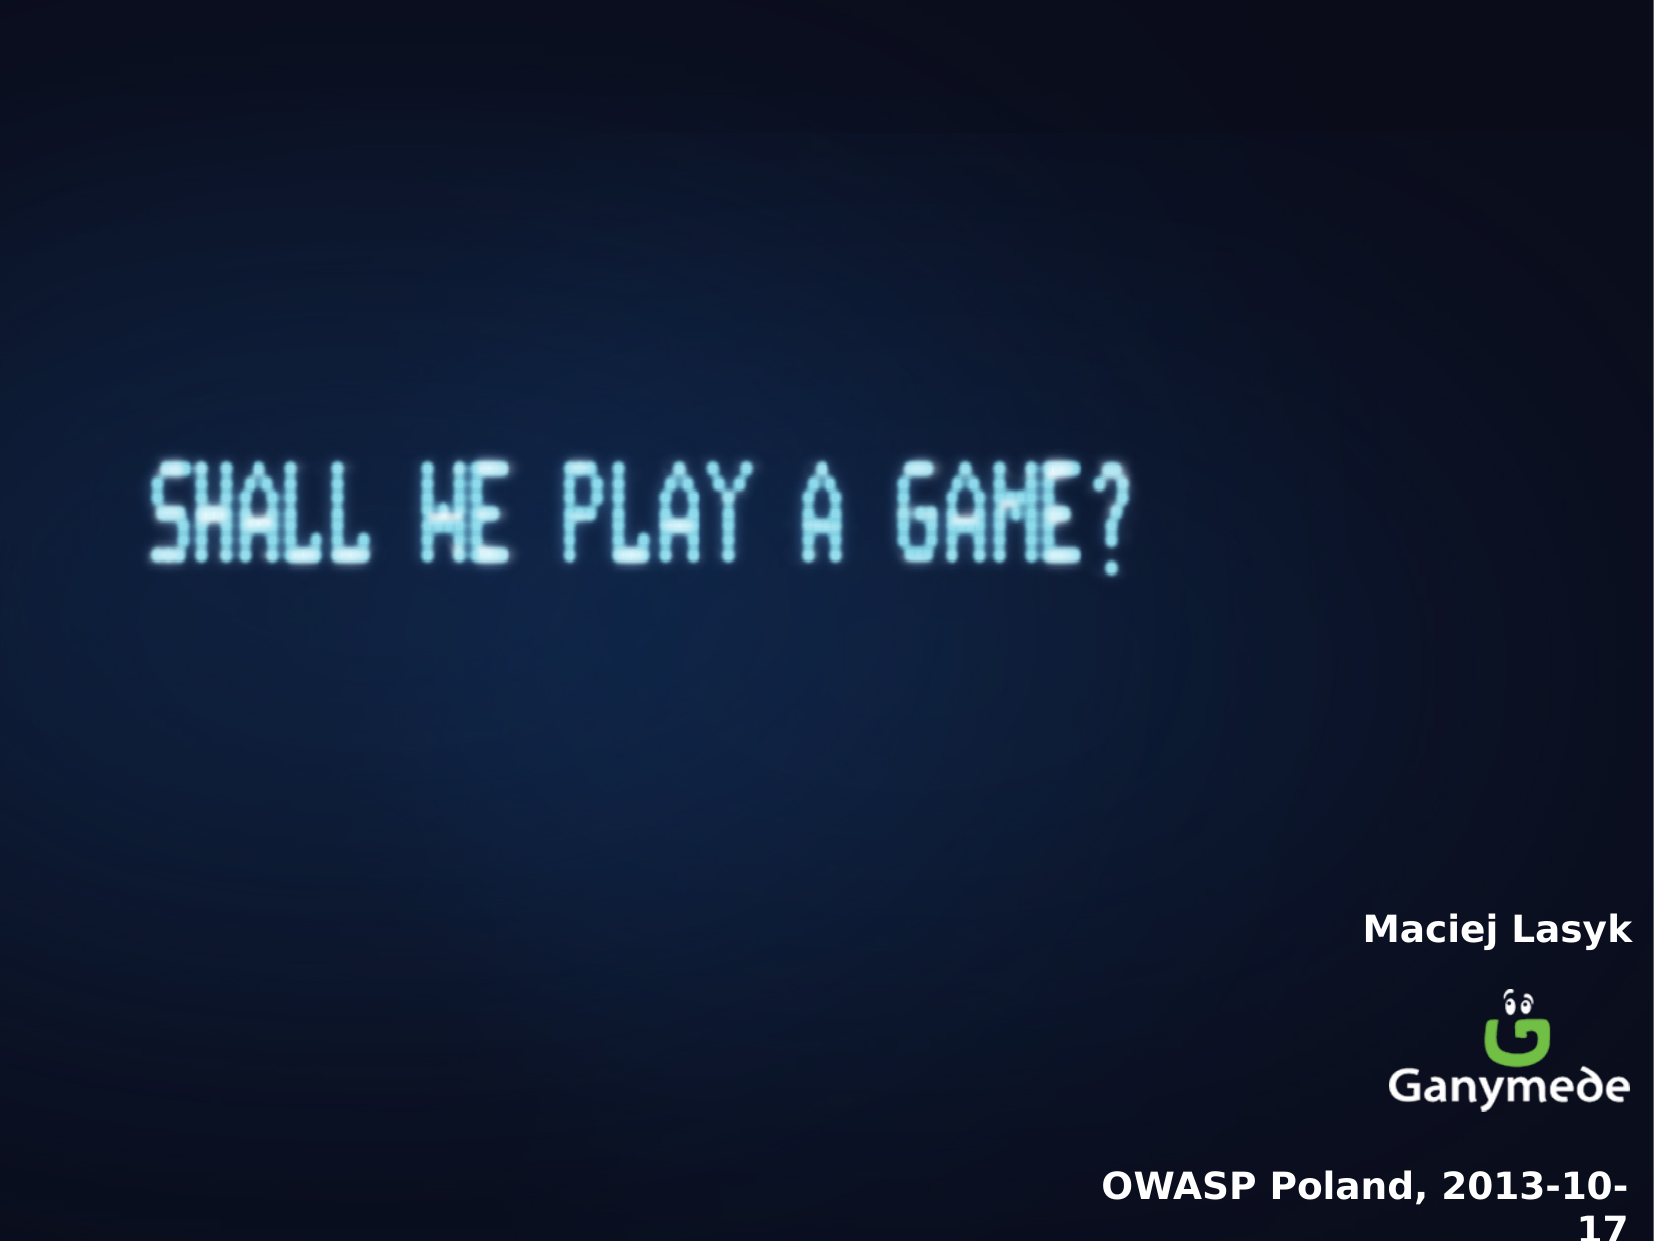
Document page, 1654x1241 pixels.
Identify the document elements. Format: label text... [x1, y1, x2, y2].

text_box Maciej Lasyk [1347, 899, 1648, 958]
text_box OWASP Poland, 2013-10-17 [1034, 1156, 1644, 1215]
picture [0, 0, 1654, 1241]
